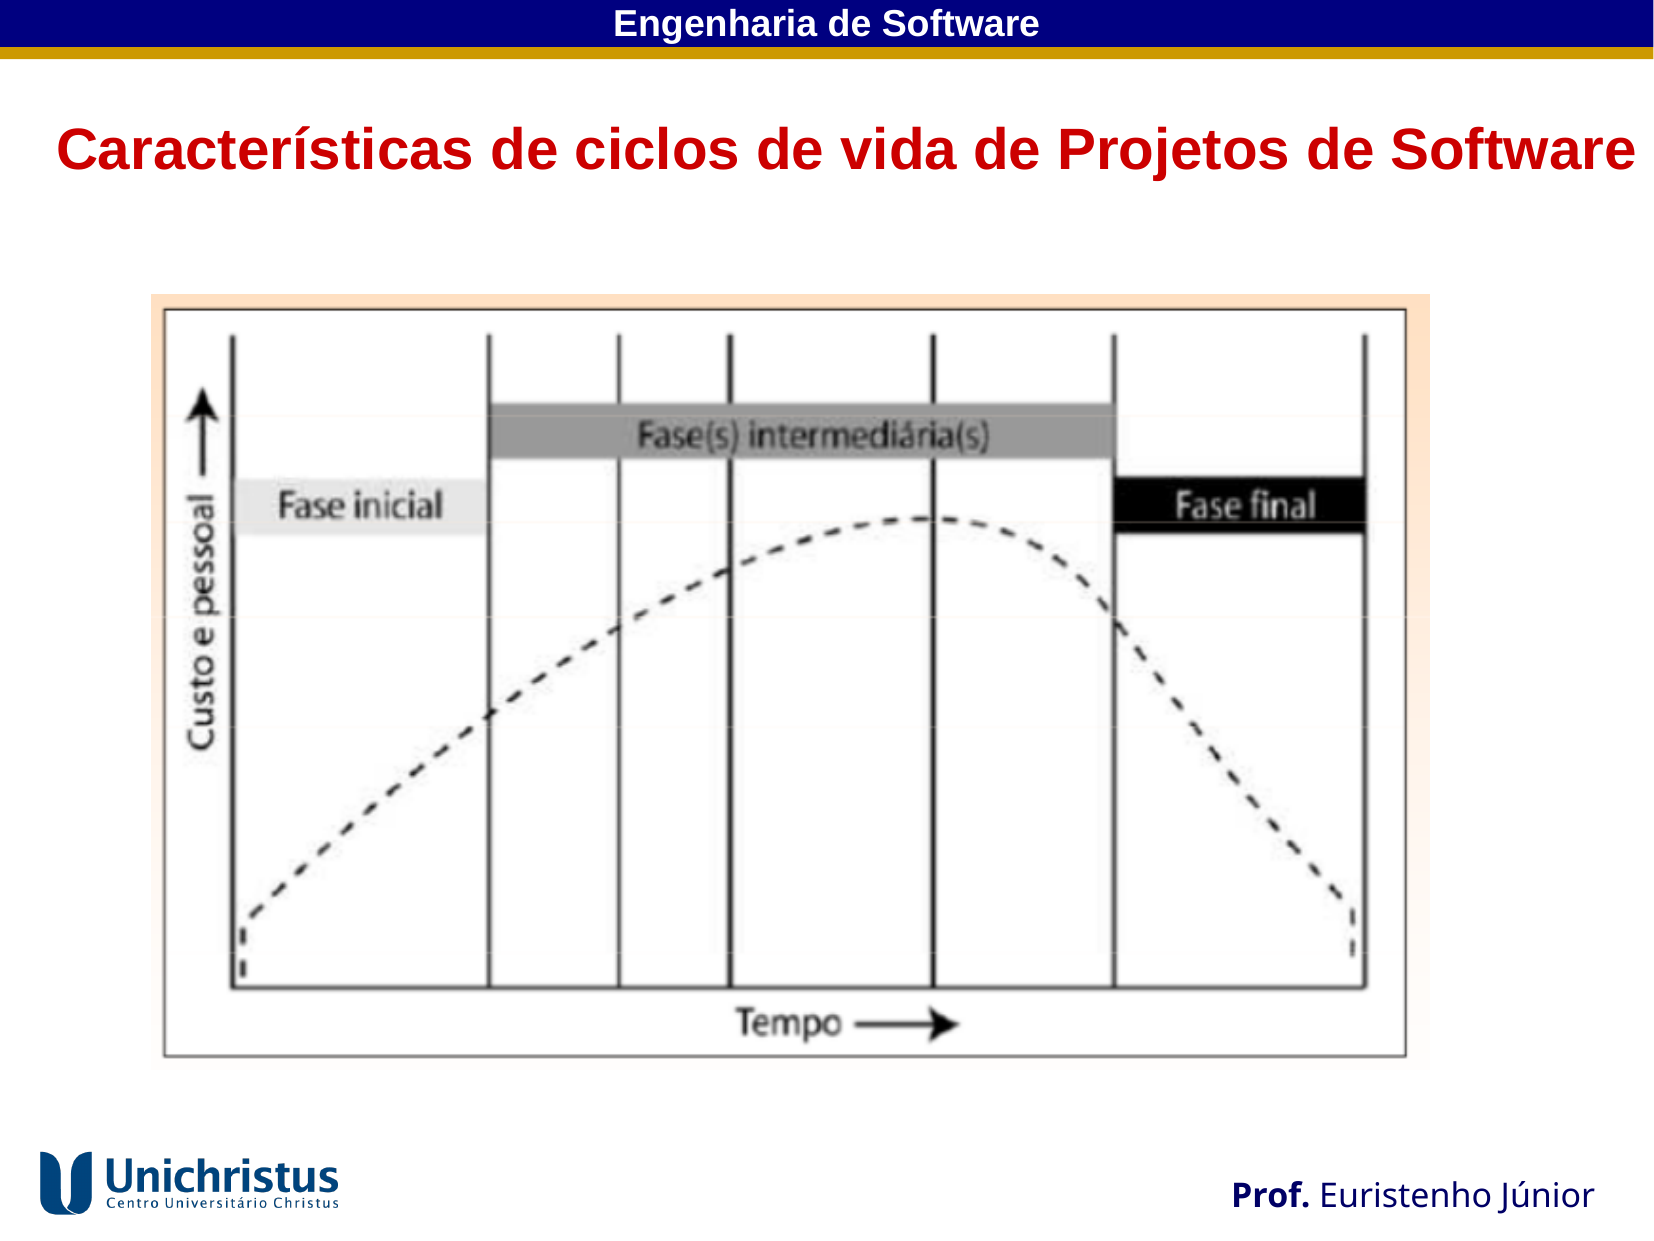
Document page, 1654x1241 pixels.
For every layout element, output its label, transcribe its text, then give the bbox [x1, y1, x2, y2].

text_box Prof. Euristenho Júnior [1216, 1163, 1654, 1224]
picture [35, 1148, 343, 1217]
text_box Engenharia de Software [0, 0, 1654, 47]
text_box Características de ciclos de vida de Projetos de Software [41, 109, 1654, 254]
picture [151, 294, 1430, 1070]
text_box [0, 47, 1654, 60]
